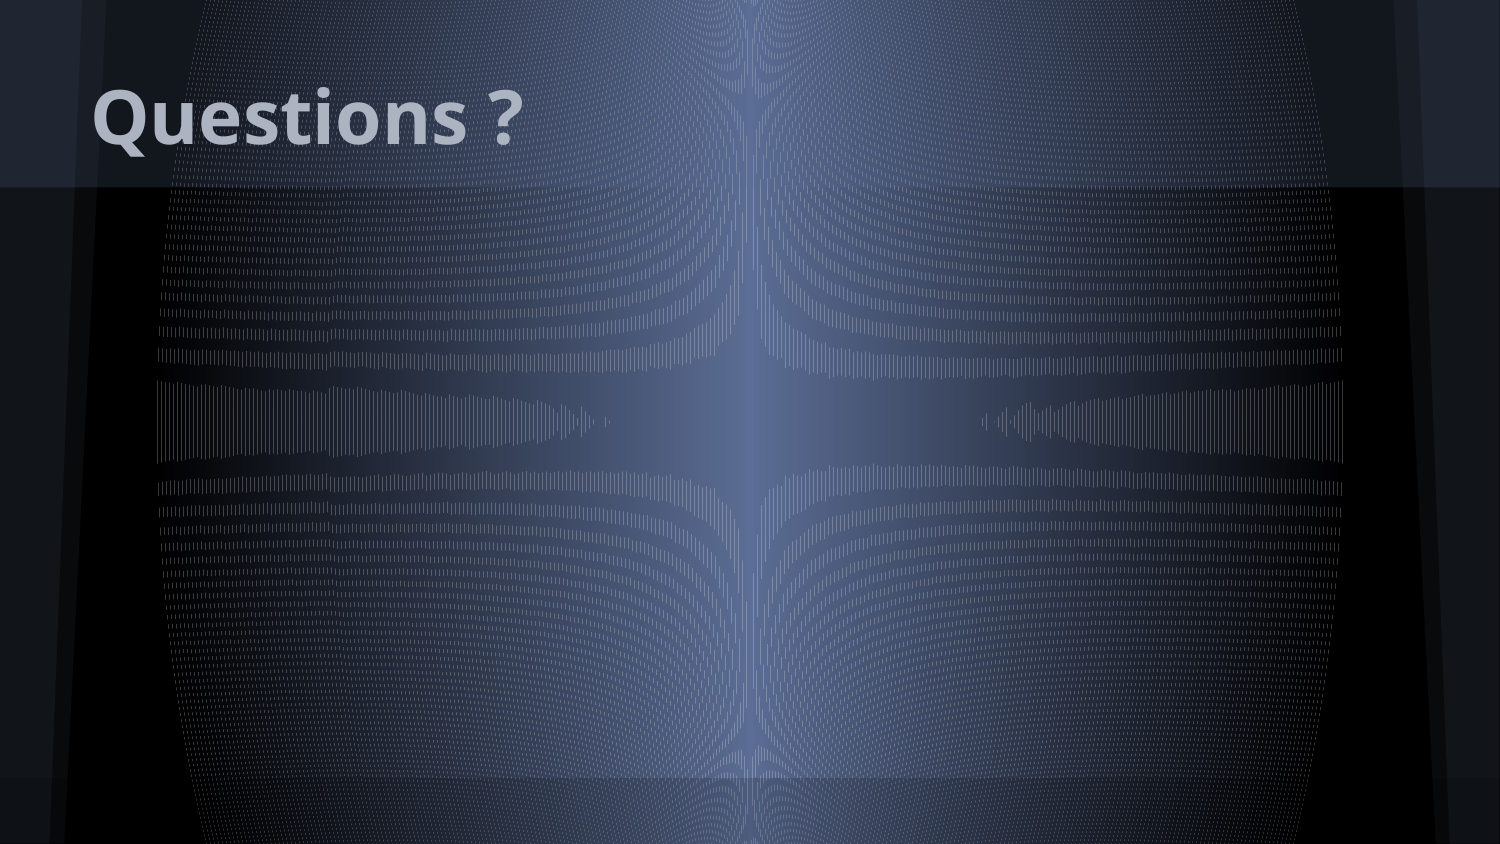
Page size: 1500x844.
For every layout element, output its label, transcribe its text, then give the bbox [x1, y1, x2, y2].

title Questions ? [75, 33, 1425, 175]
